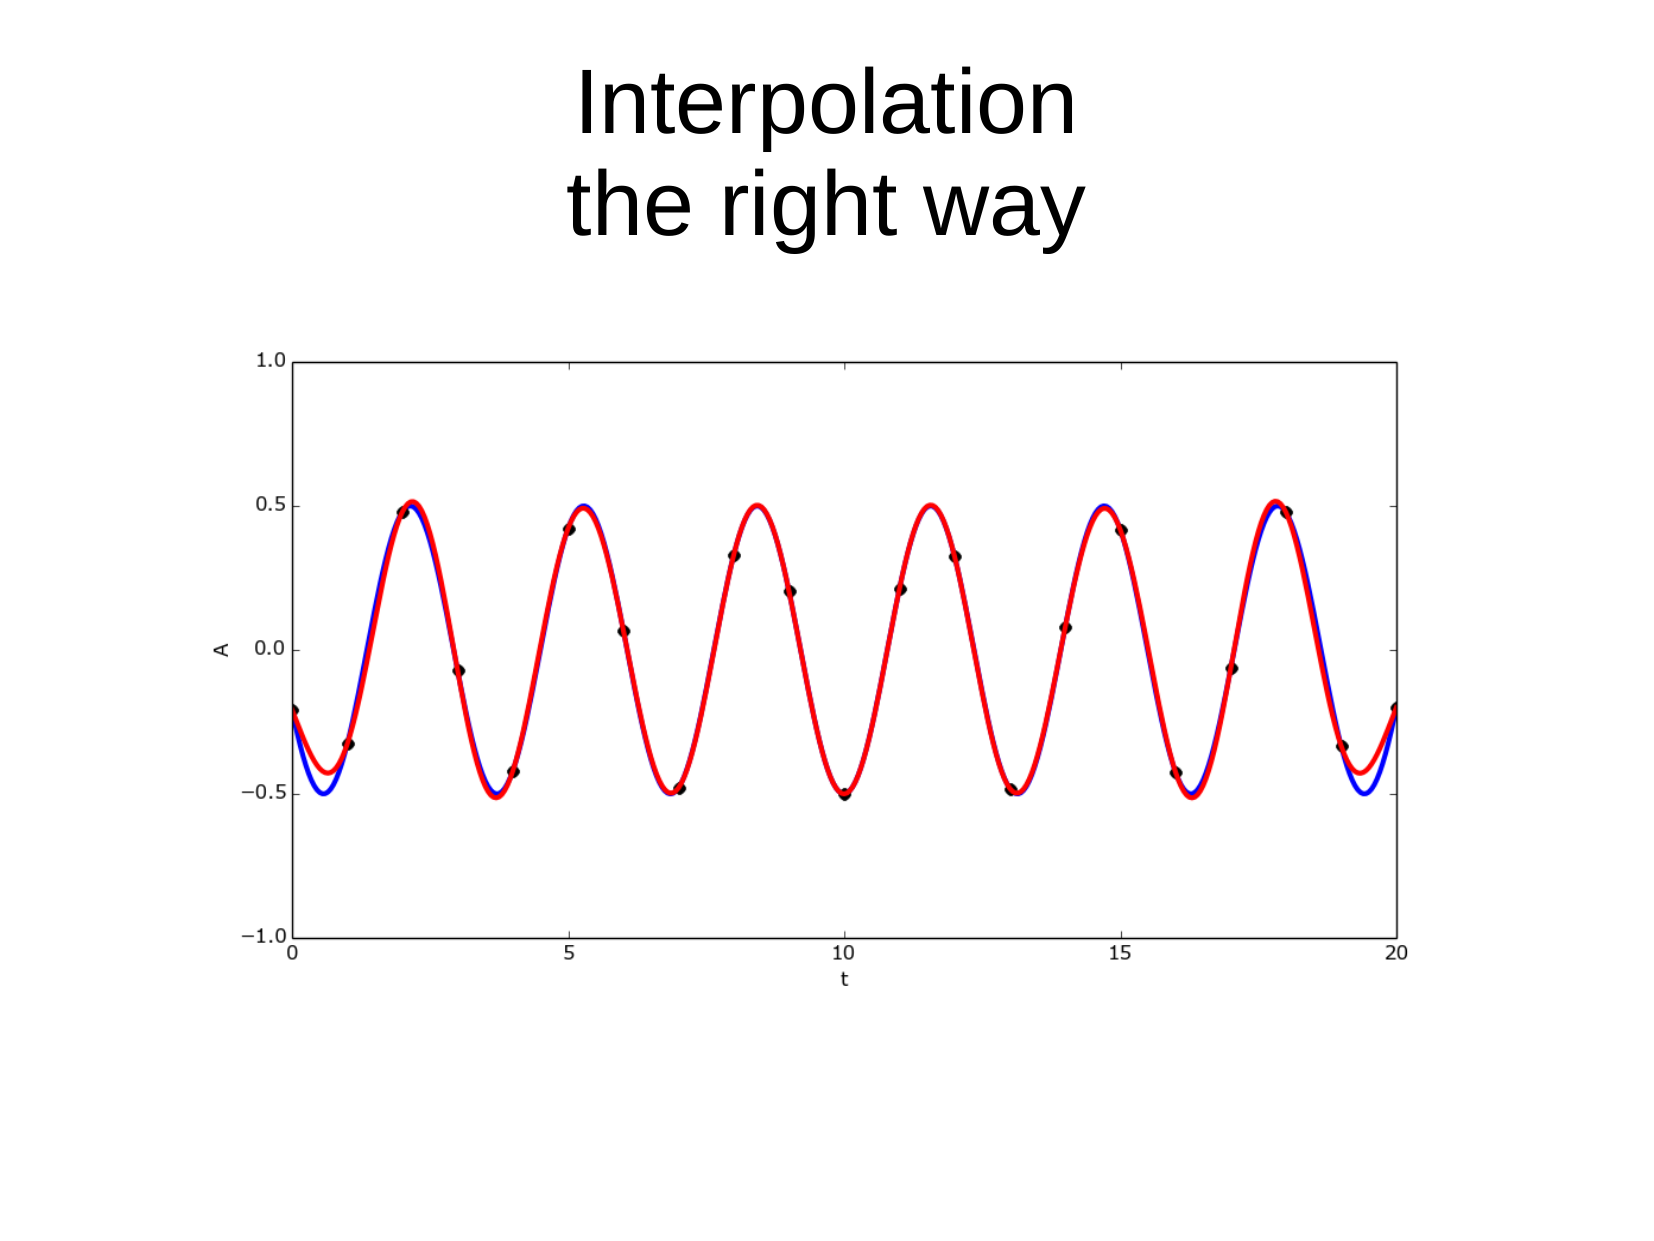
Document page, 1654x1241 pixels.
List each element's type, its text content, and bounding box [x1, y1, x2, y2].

picture [114, 290, 1539, 1010]
title Interpolation the right way [82, 49, 1571, 257]
